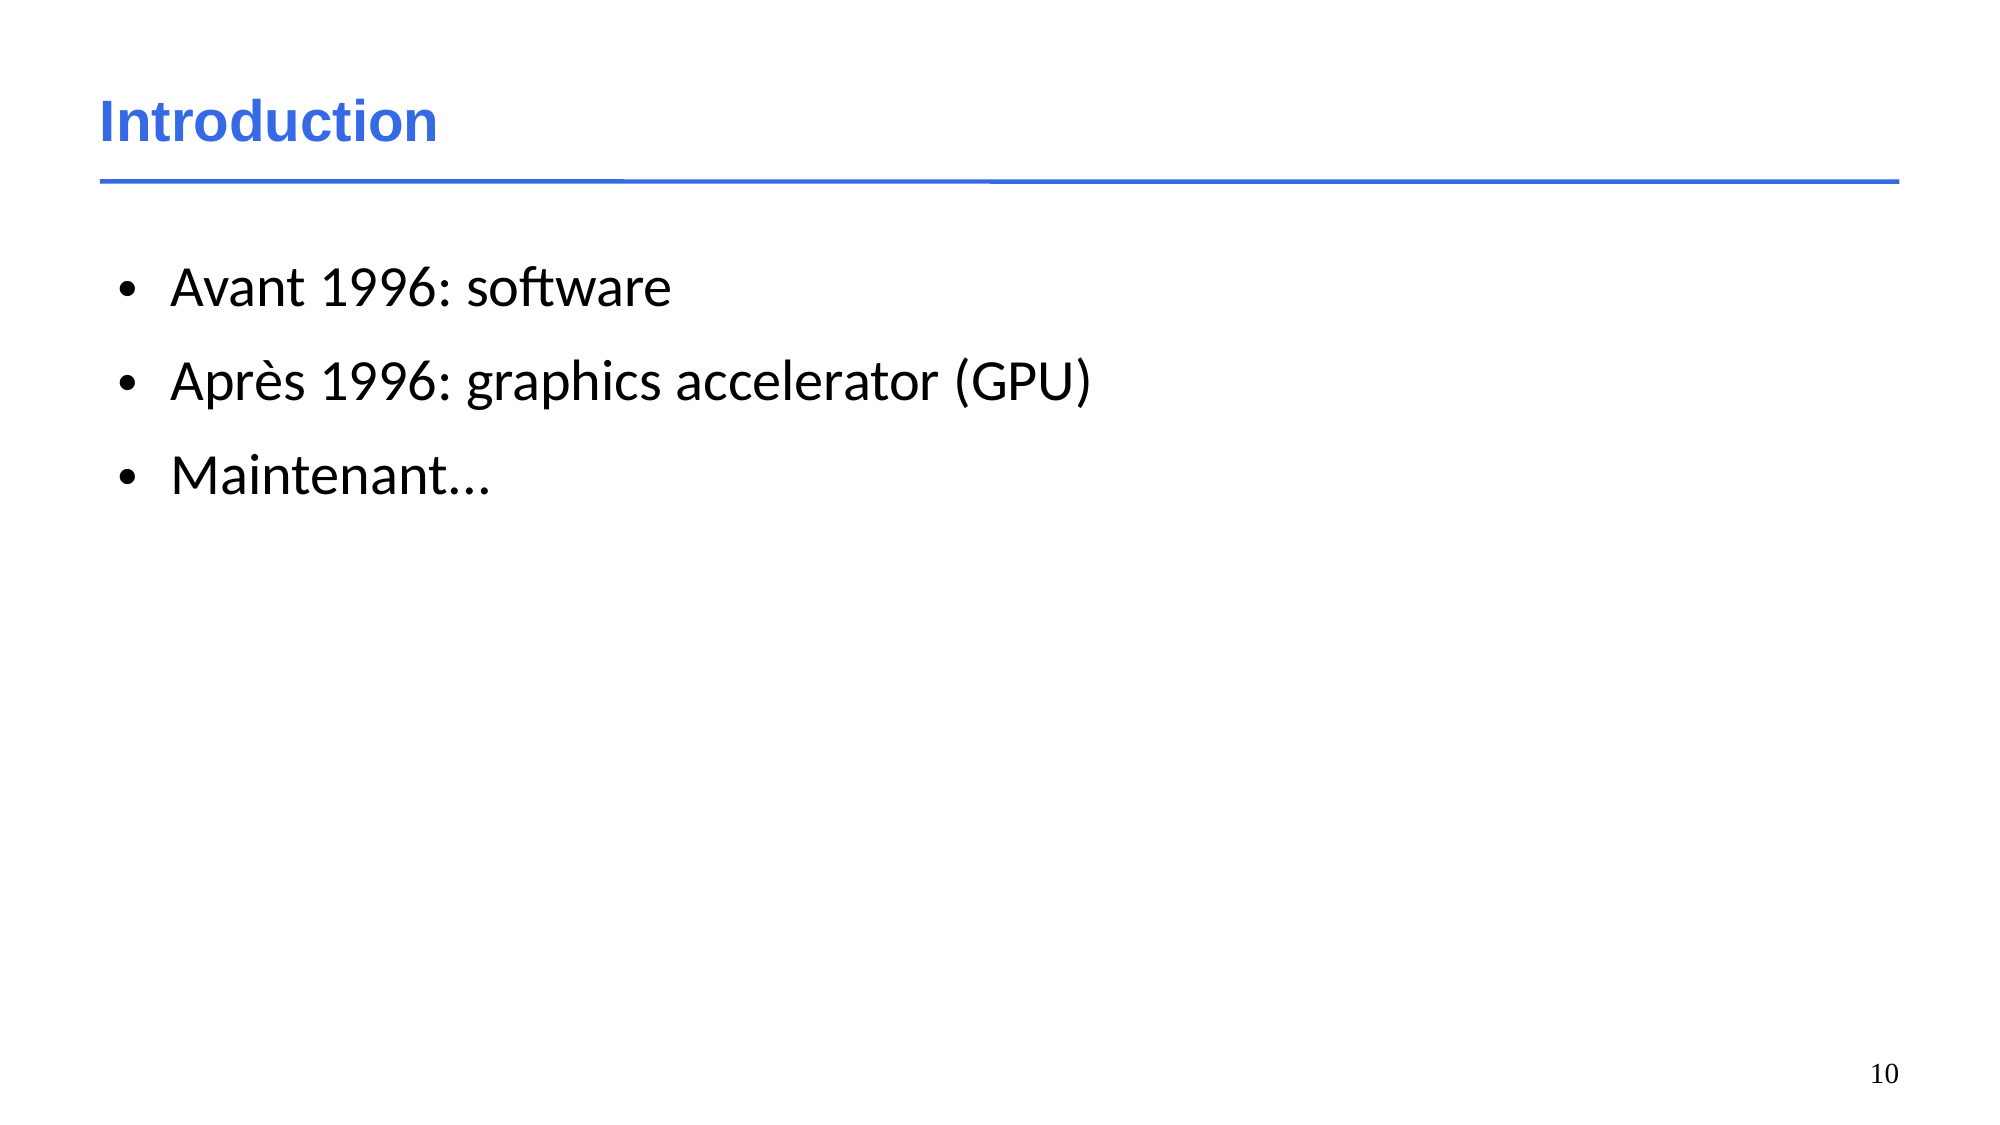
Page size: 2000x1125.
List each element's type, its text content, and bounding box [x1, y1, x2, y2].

title Introduction [99, 27, 1900, 215]
list Avant 1996: software Après 1996: graphics accelerator (GPU) Maintenant... [99, 263, 1900, 976]
